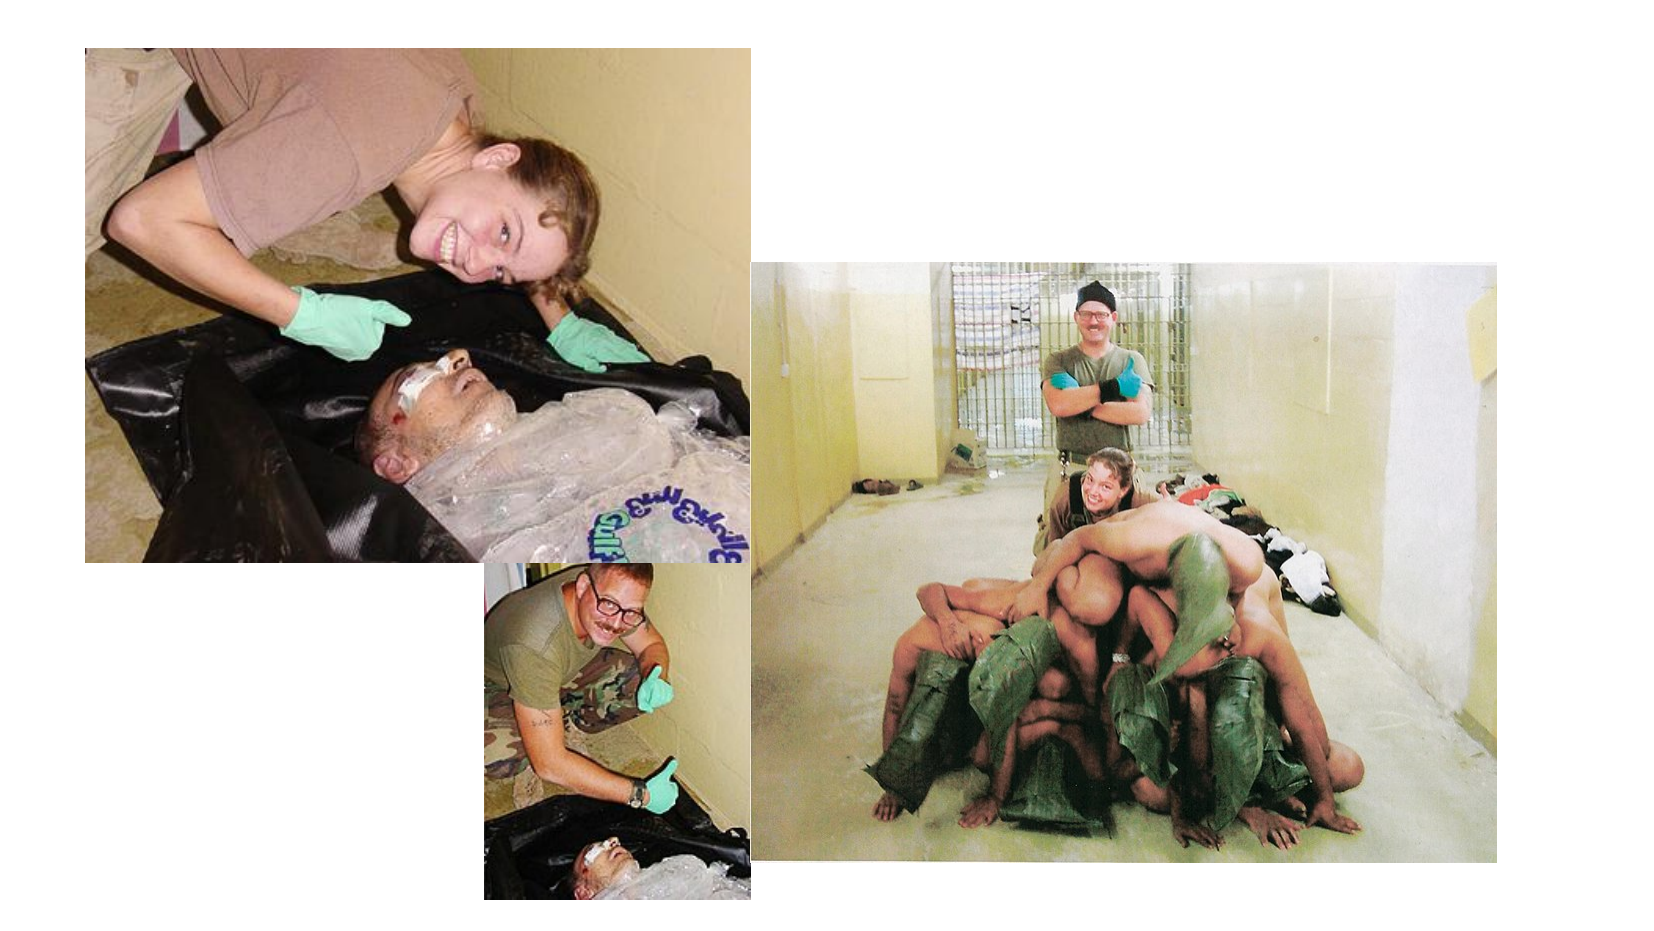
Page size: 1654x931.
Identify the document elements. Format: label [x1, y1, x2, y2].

picture [85, 48, 1497, 901]
